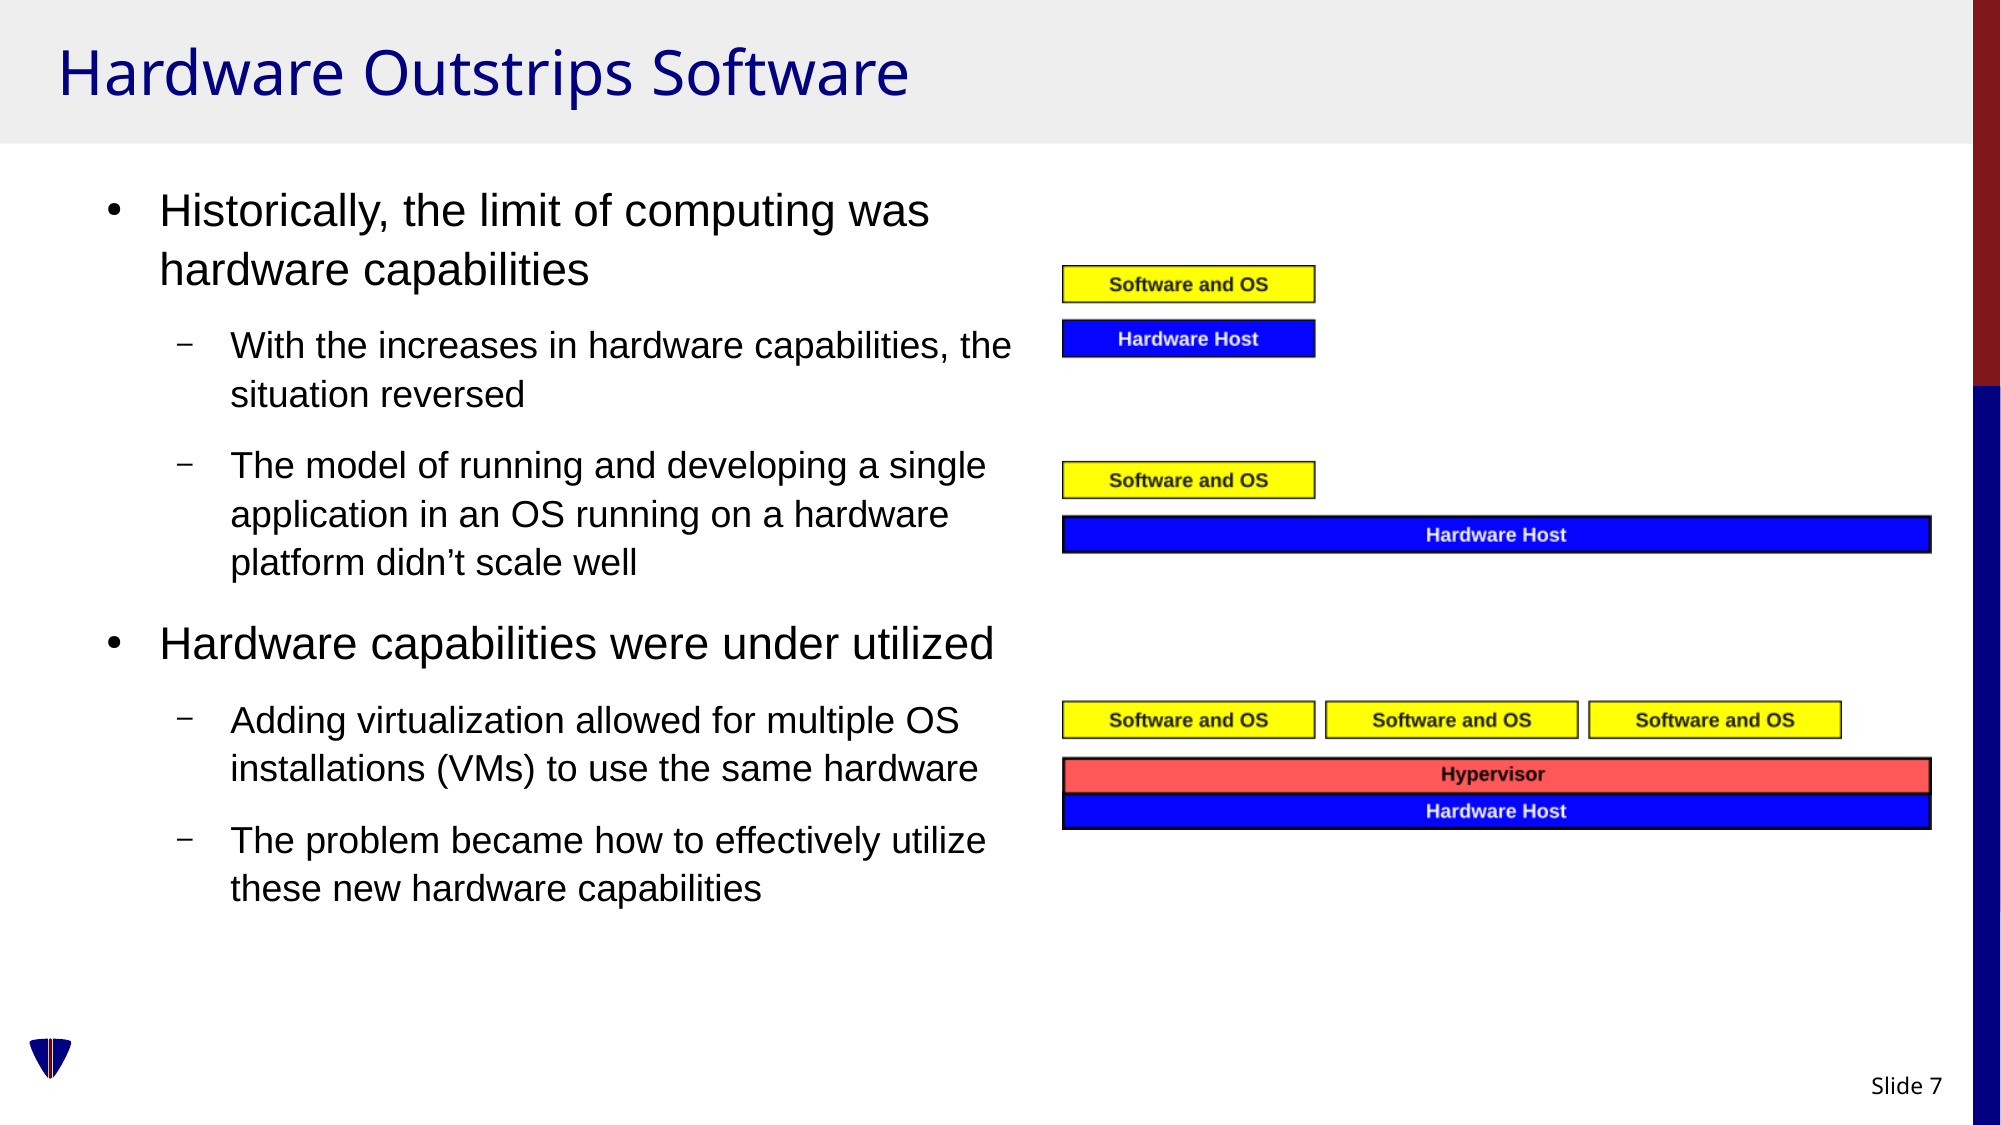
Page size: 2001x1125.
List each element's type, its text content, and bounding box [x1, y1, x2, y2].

title Hardware Outstrips Software [0, 0, 1973, 144]
list Historically, the limit of computing was hardware capabilities With the increases in hardware capabilities, the situation reversed The model of running and developing a single application in an OS running on a hardware platform didn’t scale well Hardware capabilities were under utilized Adding virtualization allowed for multiple OS installations (VMs) to use the same hardware The problem became how to effectively utilize these new hardware capabilities [88, 177, 1034, 1004]
picture [1062, 265, 1932, 830]
